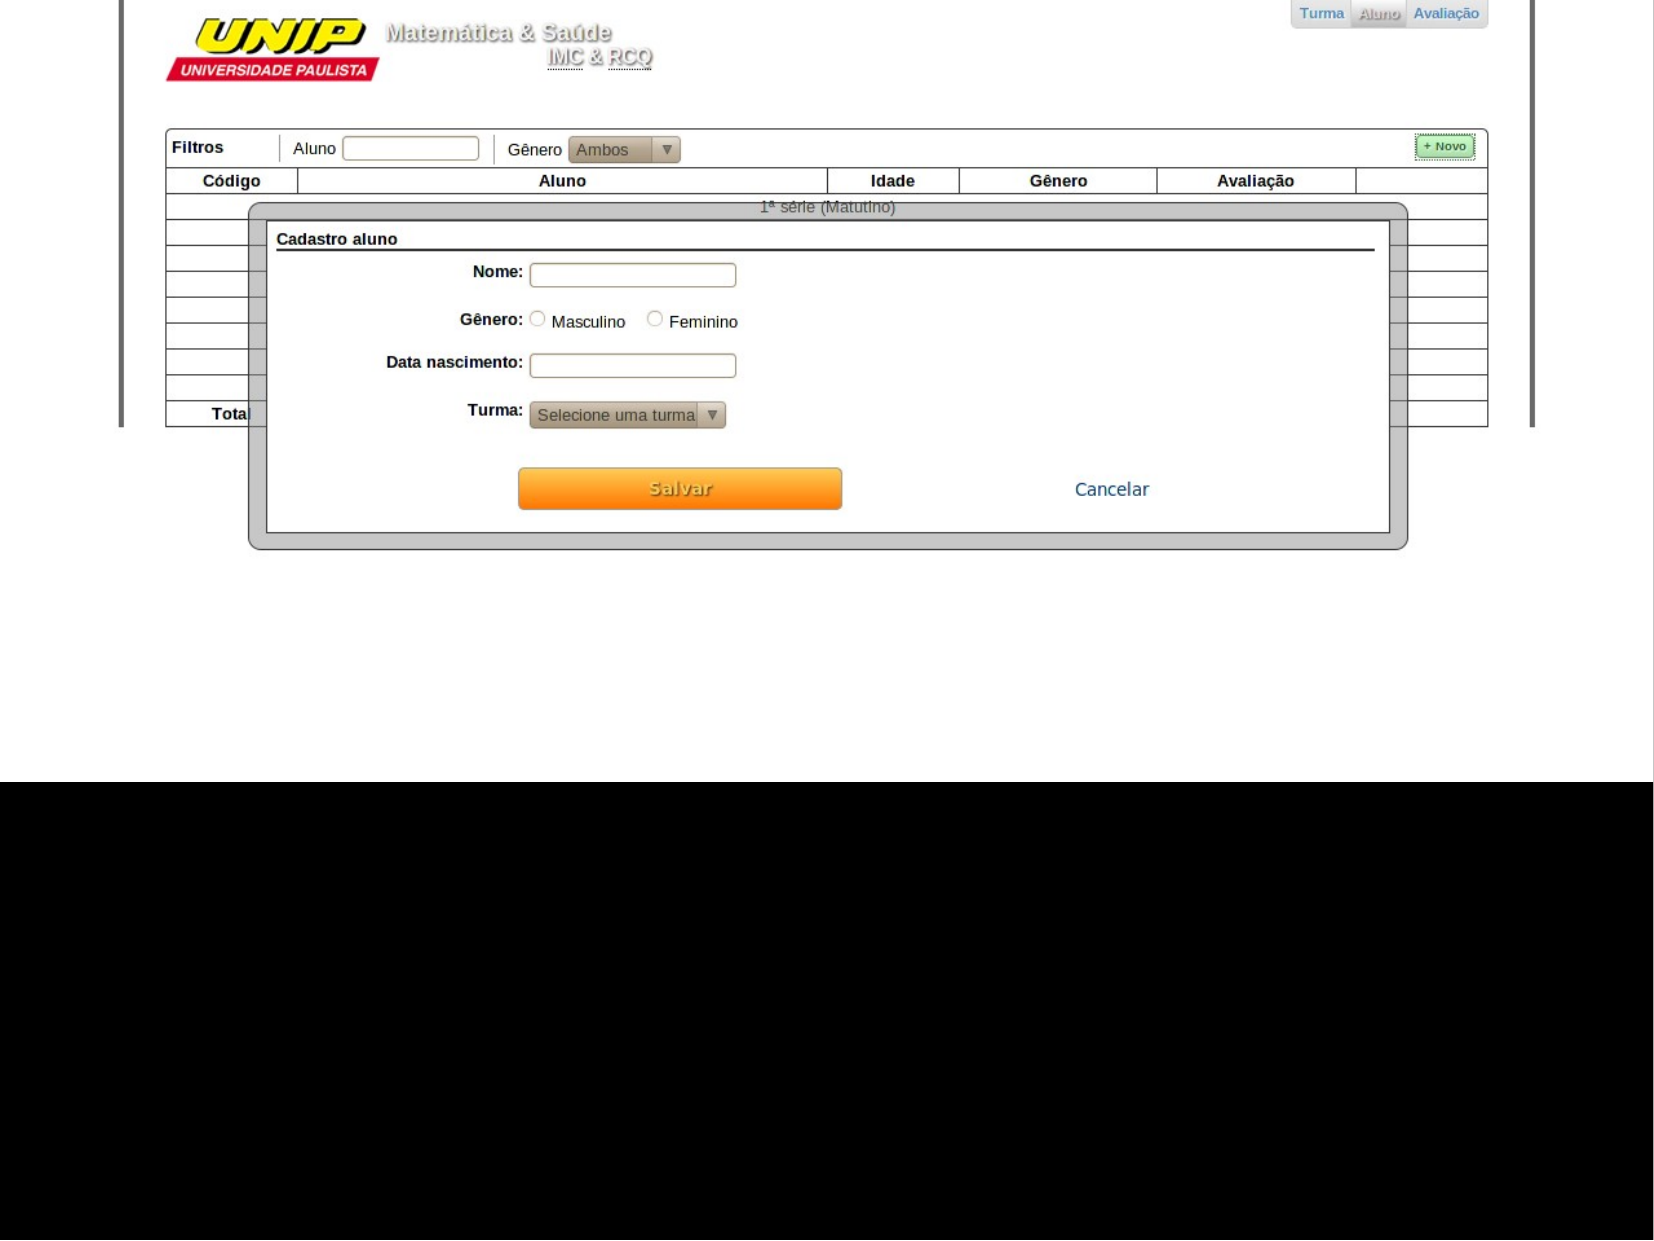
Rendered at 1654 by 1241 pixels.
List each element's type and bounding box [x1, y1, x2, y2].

picture [0, 0, 1654, 782]
